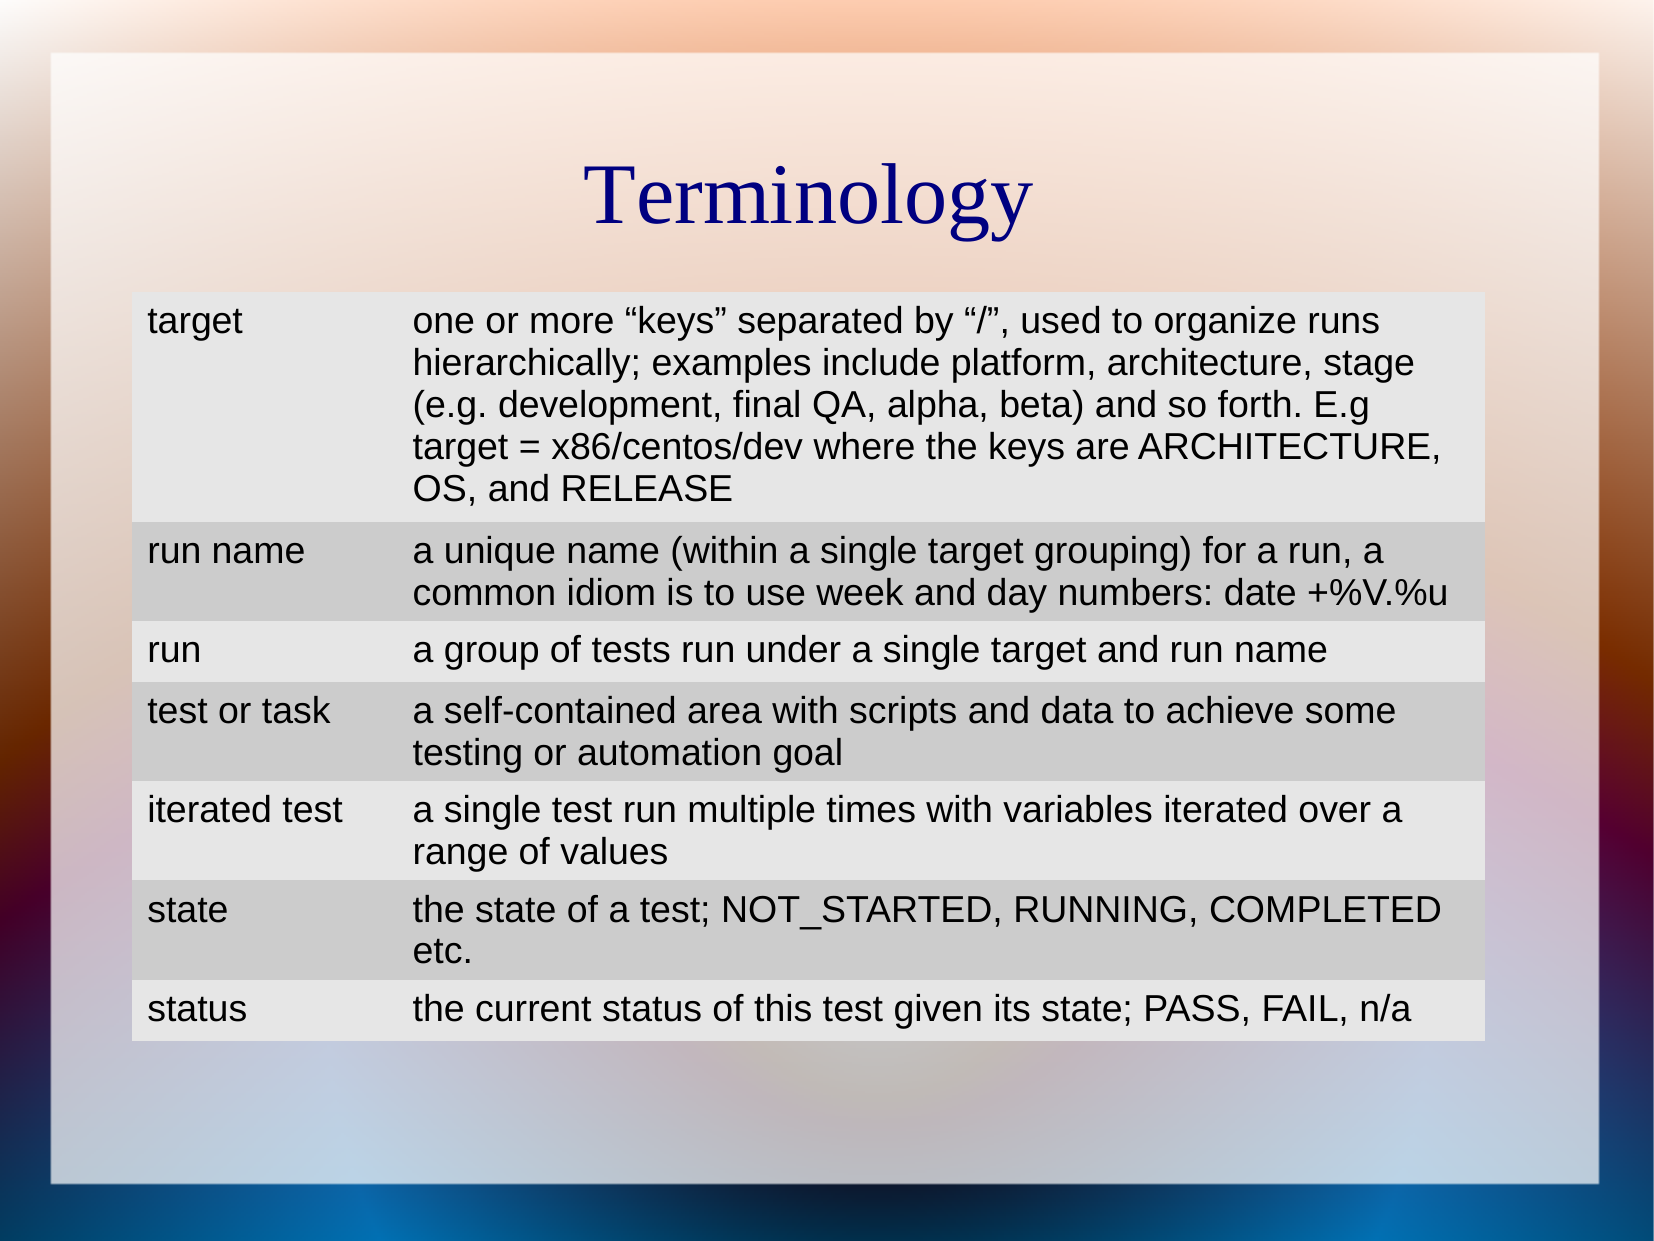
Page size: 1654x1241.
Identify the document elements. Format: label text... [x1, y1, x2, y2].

table_cell run name [132, 522, 398, 621]
table_cell the state of a test; NOT_STARTED, RUNNING, COMPLETED etc. [398, 880, 1485, 980]
table_cell a single test run multiple times with variables iterated over a range of values [398, 781, 1485, 880]
table_cell a self-contained area with scripts and data to achieve some testing or automation goal [398, 682, 1485, 781]
table_cell a unique name (within a single target grouping) for a run, a common idiom is to use week and day numbers: date +%V.%u [398, 522, 1485, 621]
title Terminology [82, 90, 1536, 298]
table_header target [132, 292, 398, 522]
table_cell iterated test [132, 781, 398, 880]
table_cell run [132, 621, 398, 682]
table_cell status [132, 980, 398, 1041]
table_cell a group of tests run under a single target and run name [398, 621, 1485, 682]
table_cell state [132, 880, 398, 980]
table_cell the current status of this test given its state; PASS, FAIL, n/a [398, 980, 1485, 1041]
table_cell test or task [132, 682, 398, 781]
picture [0, 0, 1654, 1241]
table_header one or more “keys” separated by “/”, used to organize runs hierarchically; examples include platform, architecture, stage (e.g. development, final QA, alpha, beta) and so forth. E.g target = x86/centos/dev where the keys are ARCHITECTURE, OS, and RELEASE [398, 292, 1485, 522]
